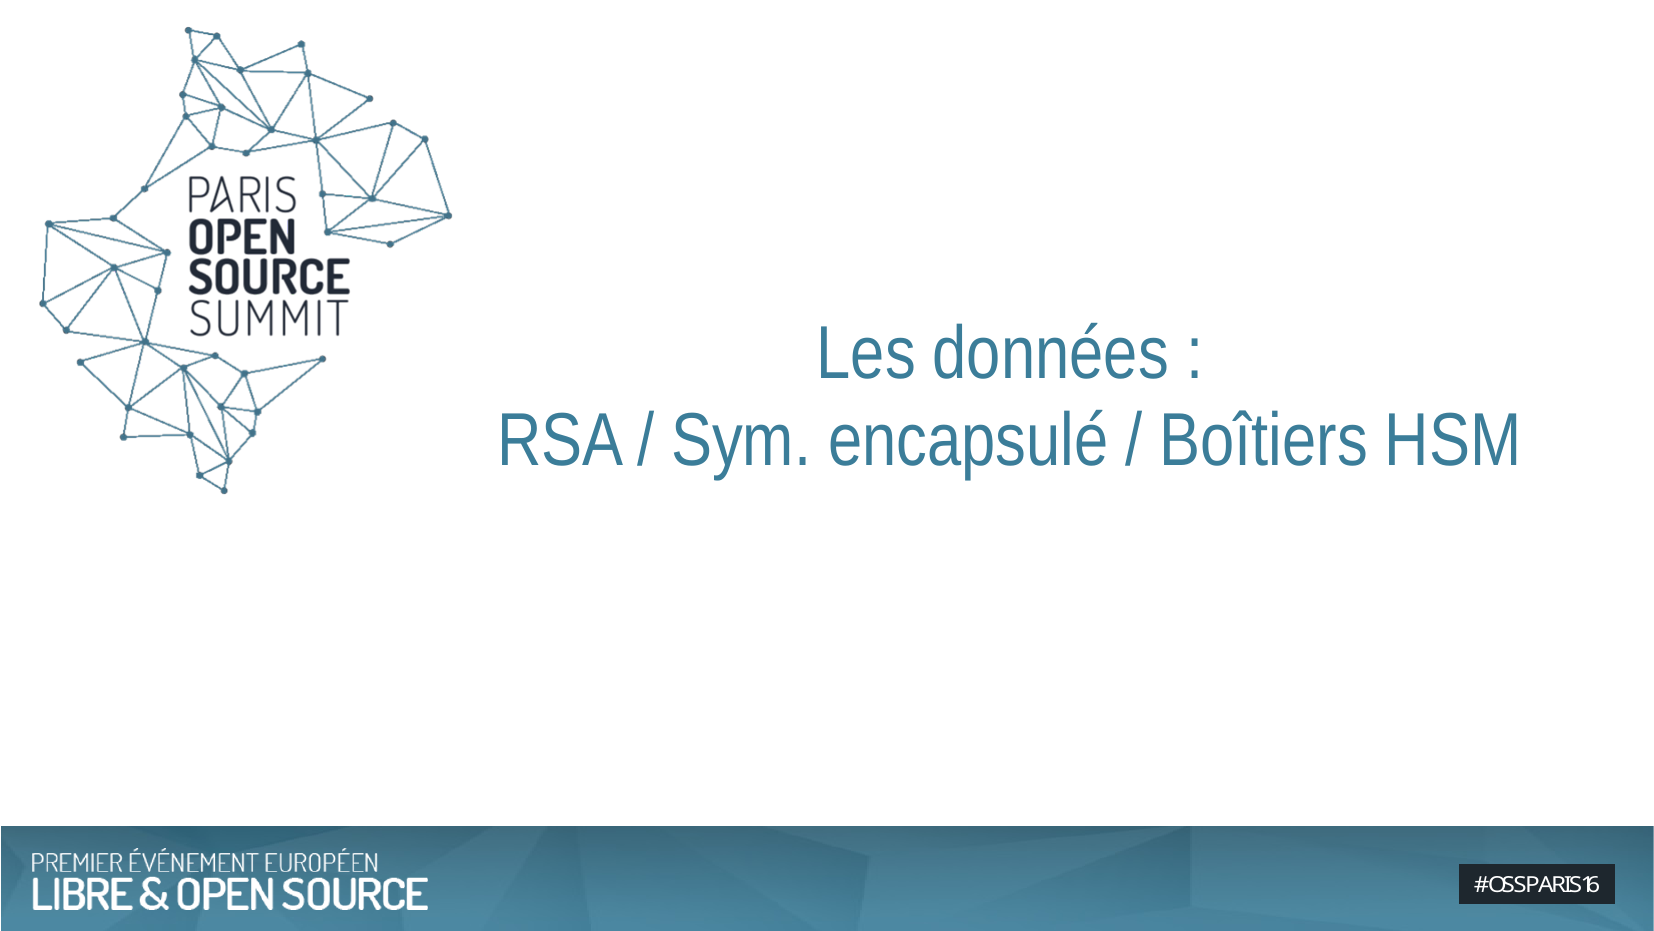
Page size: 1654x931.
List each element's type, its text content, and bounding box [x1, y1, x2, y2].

picture [11, 11, 549, 543]
title Les données : RSA / Sym. encapsulé / Boîtiers HSM [413, 308, 1607, 482]
